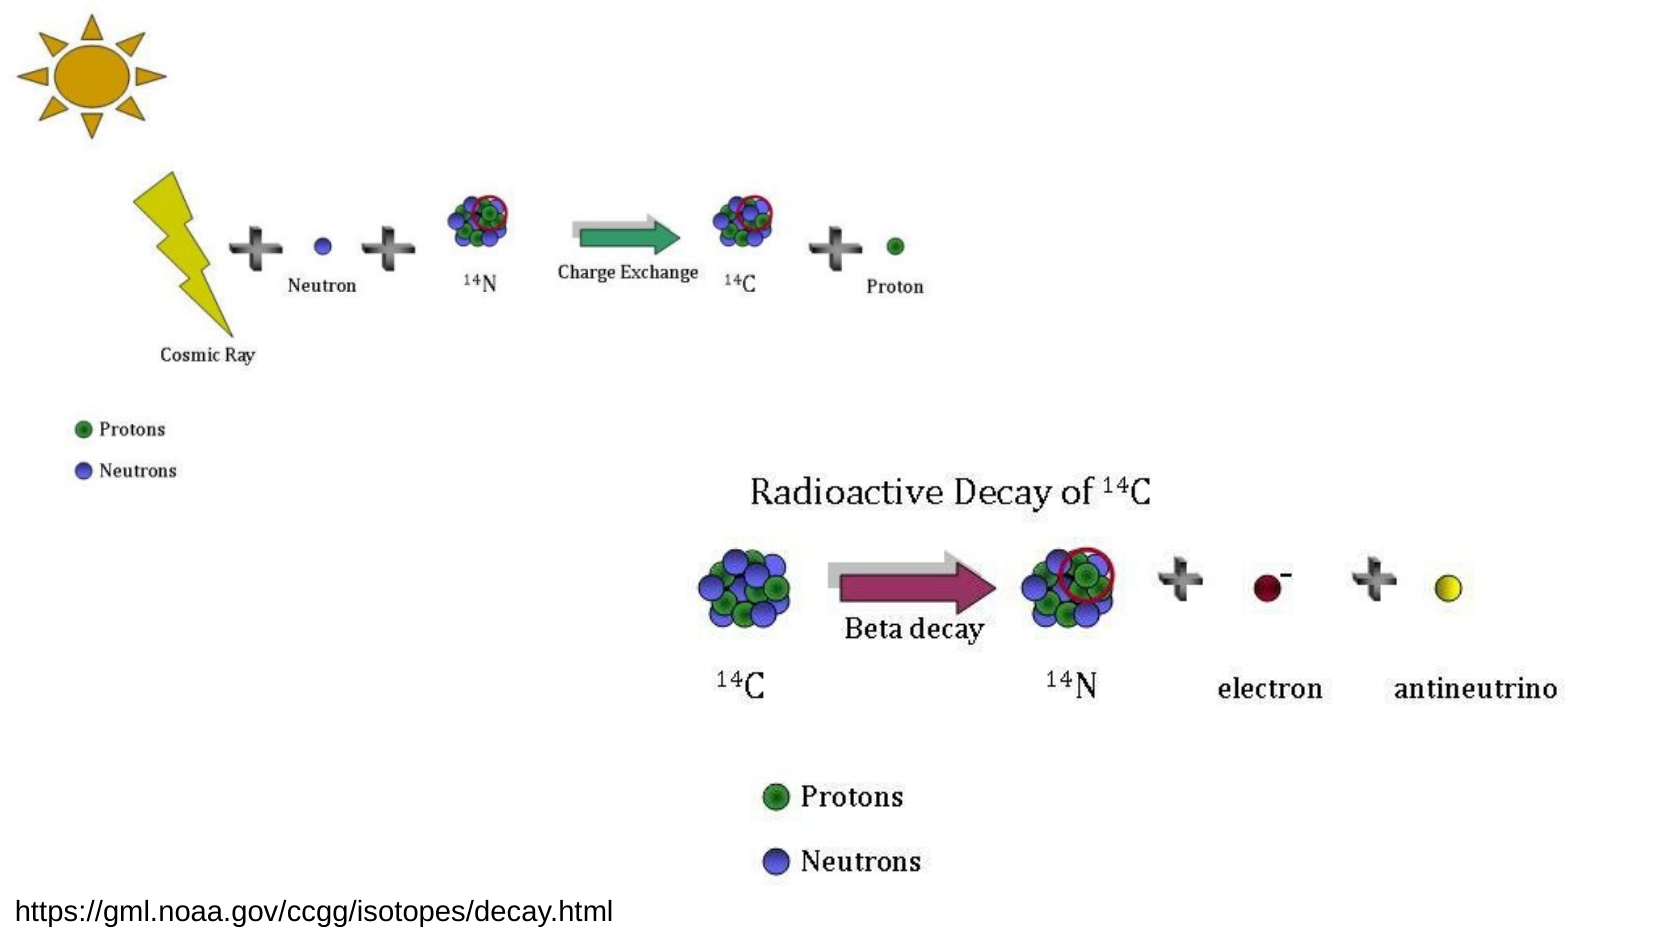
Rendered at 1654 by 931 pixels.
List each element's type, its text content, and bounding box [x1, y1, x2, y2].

picture [1, 0, 1565, 886]
text_box https://gml.noaa.gov/ccgg/isotopes/decay.html [0, 885, 795, 931]
